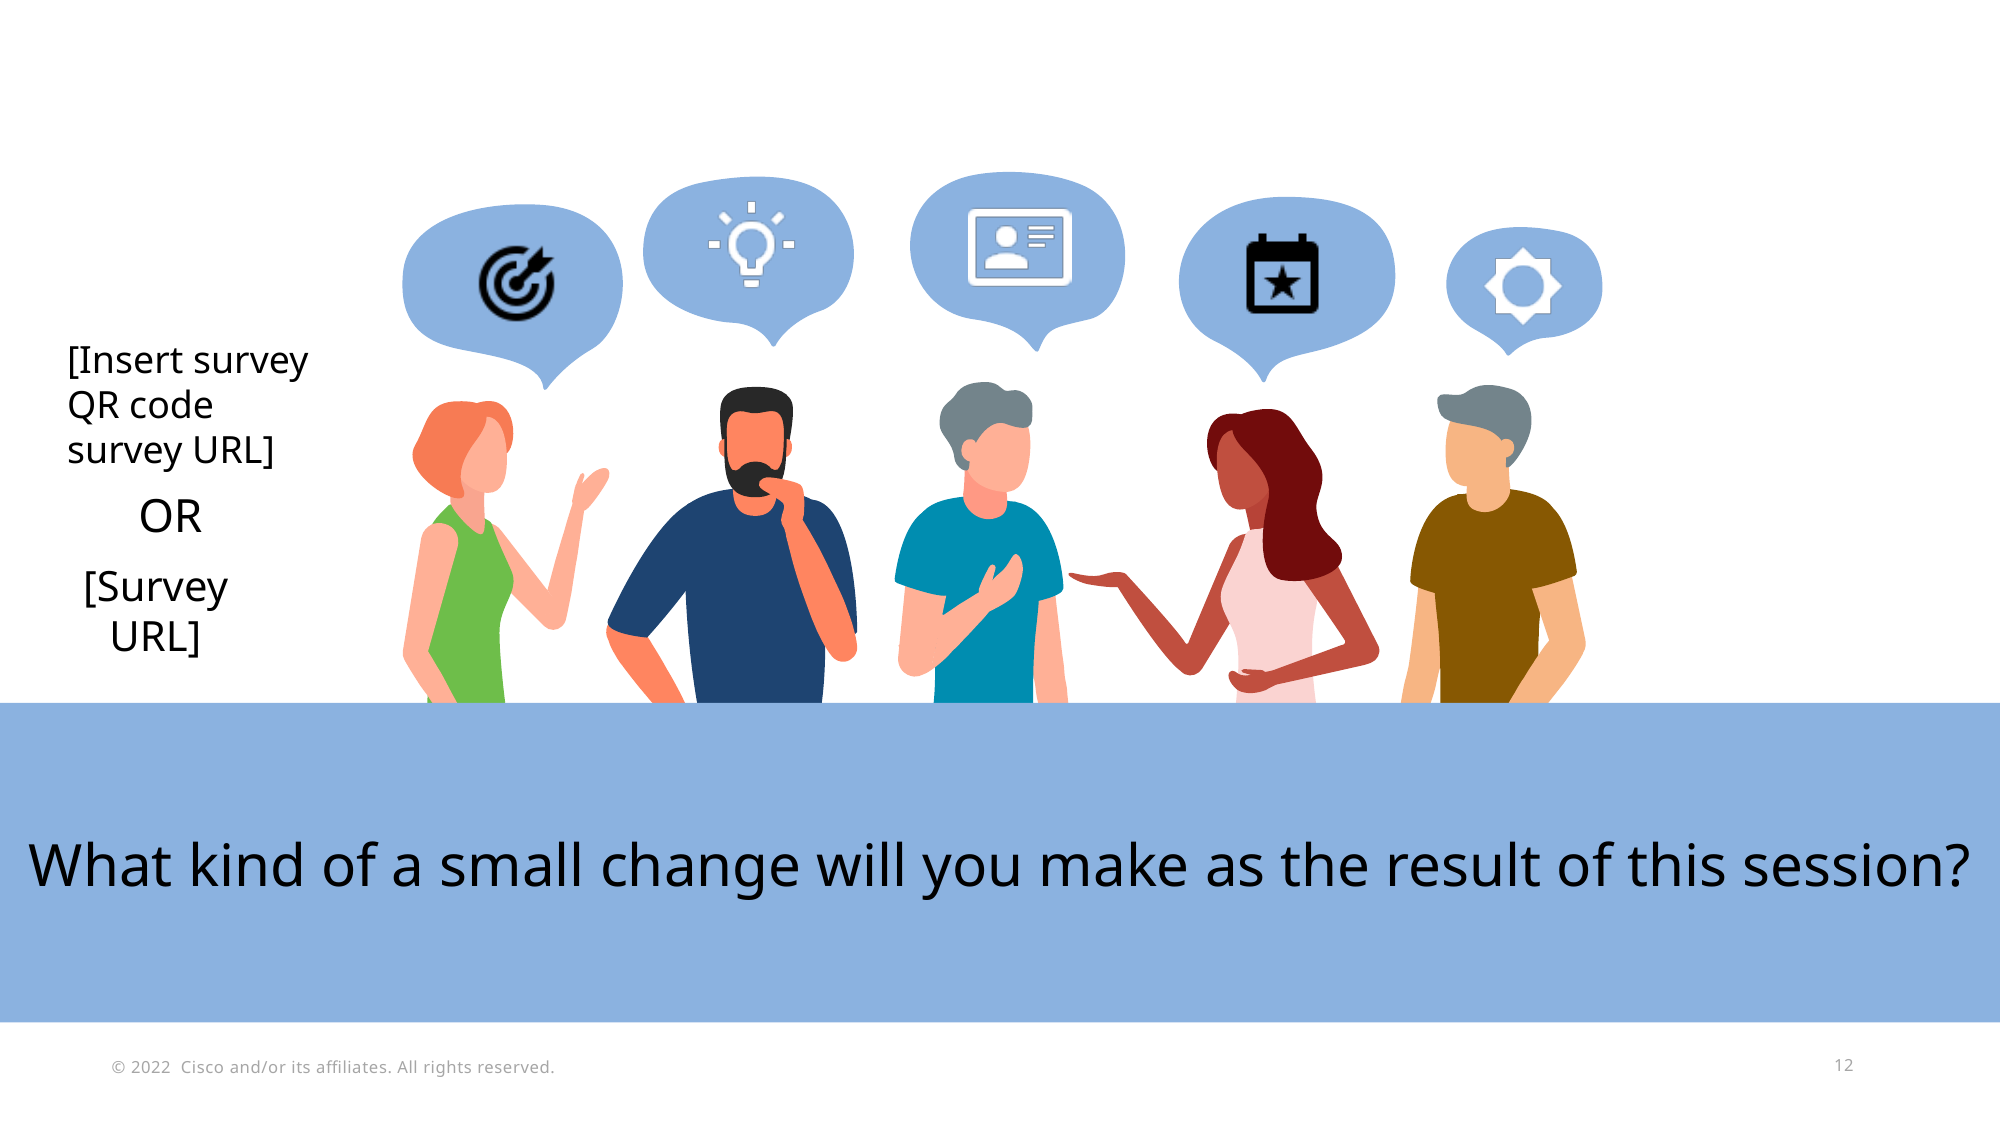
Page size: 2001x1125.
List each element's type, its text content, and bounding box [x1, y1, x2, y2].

picture [968, 196, 1072, 300]
text_box [1446, 227, 1603, 356]
text_box OR [70, 479, 271, 549]
text_box What kind of a small change will you make as the result of this session? [0, 702, 2000, 1023]
text_box [Survey URL] [27, 552, 284, 668]
text_box [1400, 385, 1586, 702]
text_box [894, 382, 1069, 702]
text_box [402, 204, 623, 390]
text_box [Insert survey QR code survey URL] [52, 328, 348, 479]
text_box [402, 401, 610, 702]
text_box [1178, 196, 1396, 383]
text_box [643, 176, 854, 347]
text_box [910, 171, 1126, 352]
text_box [1068, 409, 1380, 702]
picture [705, 198, 799, 292]
picture [1235, 226, 1331, 322]
picture [1482, 245, 1565, 328]
text_box [606, 386, 858, 702]
picture [472, 239, 562, 329]
